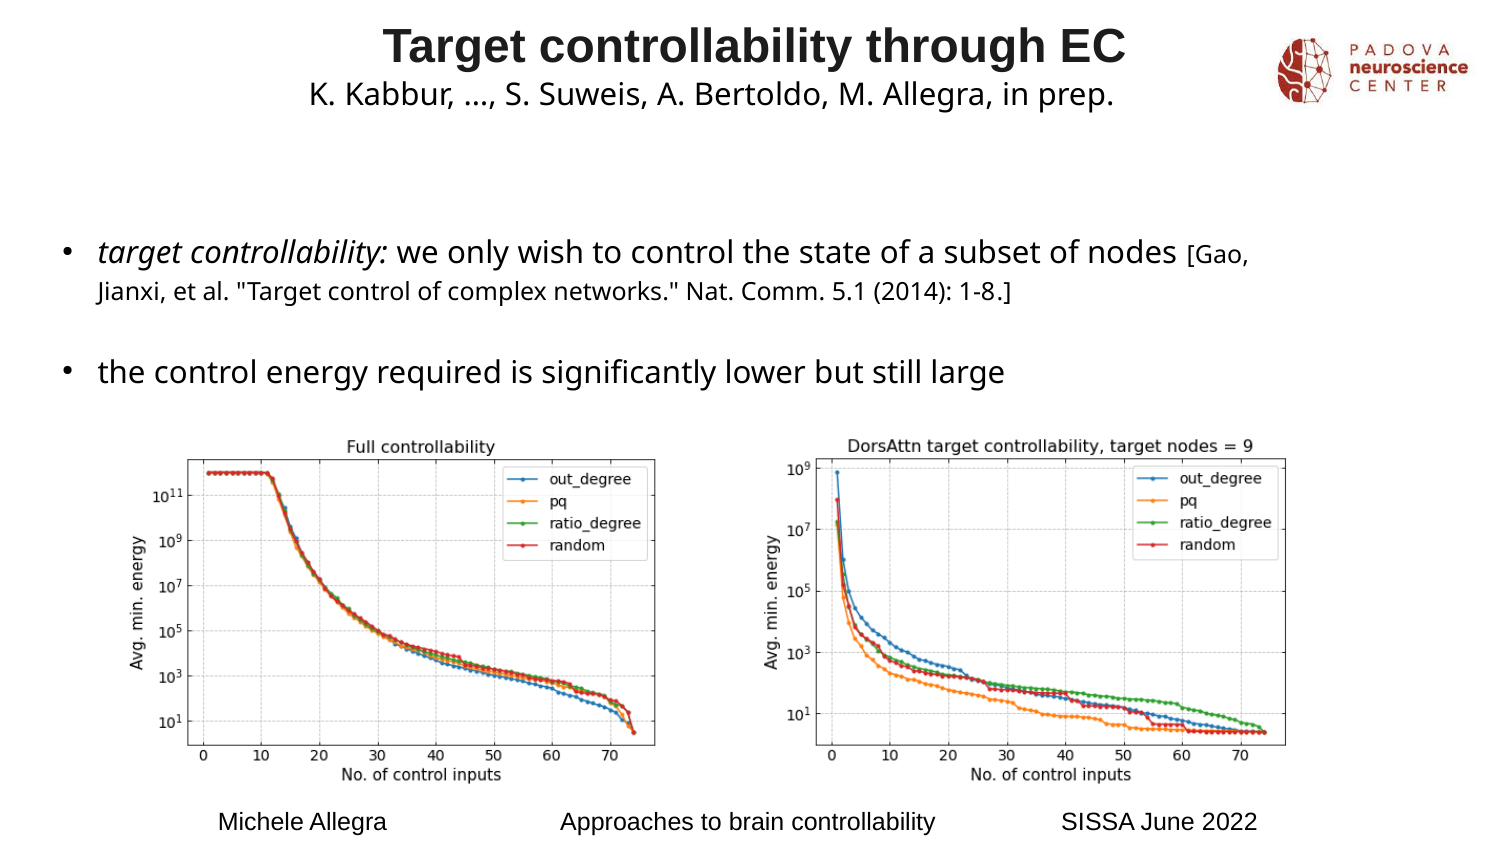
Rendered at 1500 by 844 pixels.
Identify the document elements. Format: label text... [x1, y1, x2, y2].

text_box Target controllability through EC [74, 0, 1436, 94]
text_box target controllability: we only wish to control the state of a subset of nodes [Gao, Jianxi, et al. "Target control of complex networks." Nat. Comm. 5.1 (2014): 1-8.] the control energy required is significantly lower but still large [47, 94, 1312, 538]
picture [112, 414, 715, 792]
picture [740, 413, 1346, 792]
text_box Michele Allegra Approaches to brain controllability SISSA June 2022 [64, 794, 1415, 844]
text_box K. Kabbur, …, S. Suweis, A. Bertoldo, M. Allegra, in prep. [218, 58, 1234, 94]
picture [1268, 10, 1476, 123]
